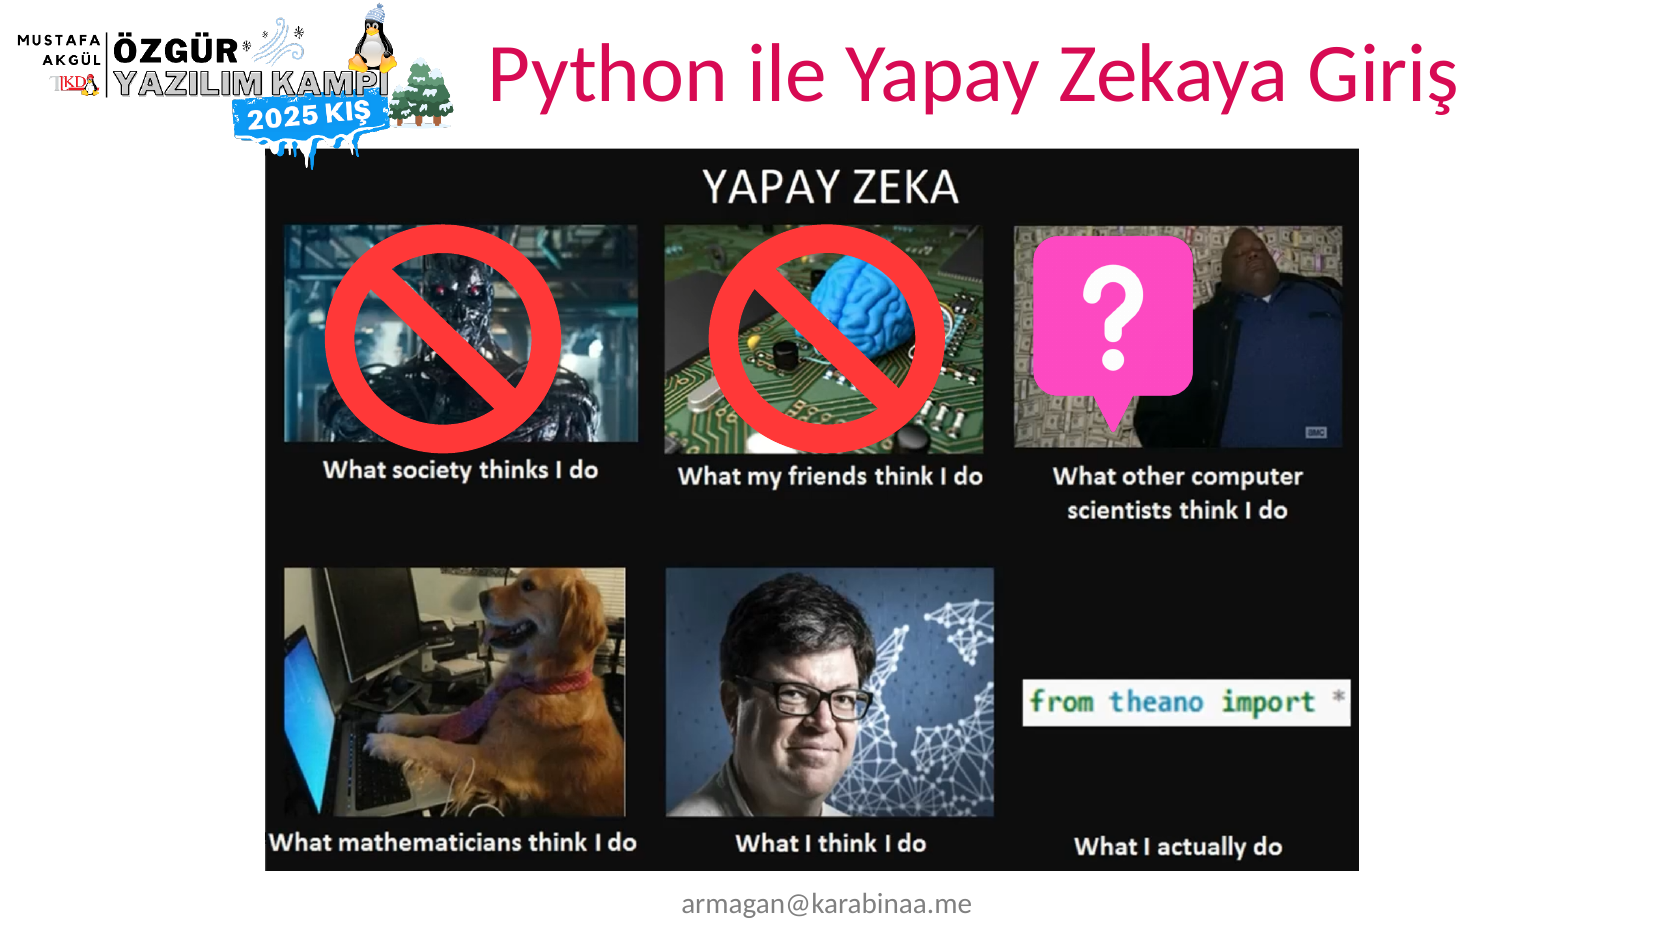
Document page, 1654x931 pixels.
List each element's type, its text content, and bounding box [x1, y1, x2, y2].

text_box [324, 224, 562, 454]
picture [0, 0, 1359, 871]
text_box [708, 224, 945, 454]
text_box armagan@karabinaa.me [0, 877, 1654, 928]
text_box Python ile Yapay Zekaya Giriş [472, 10, 1654, 126]
